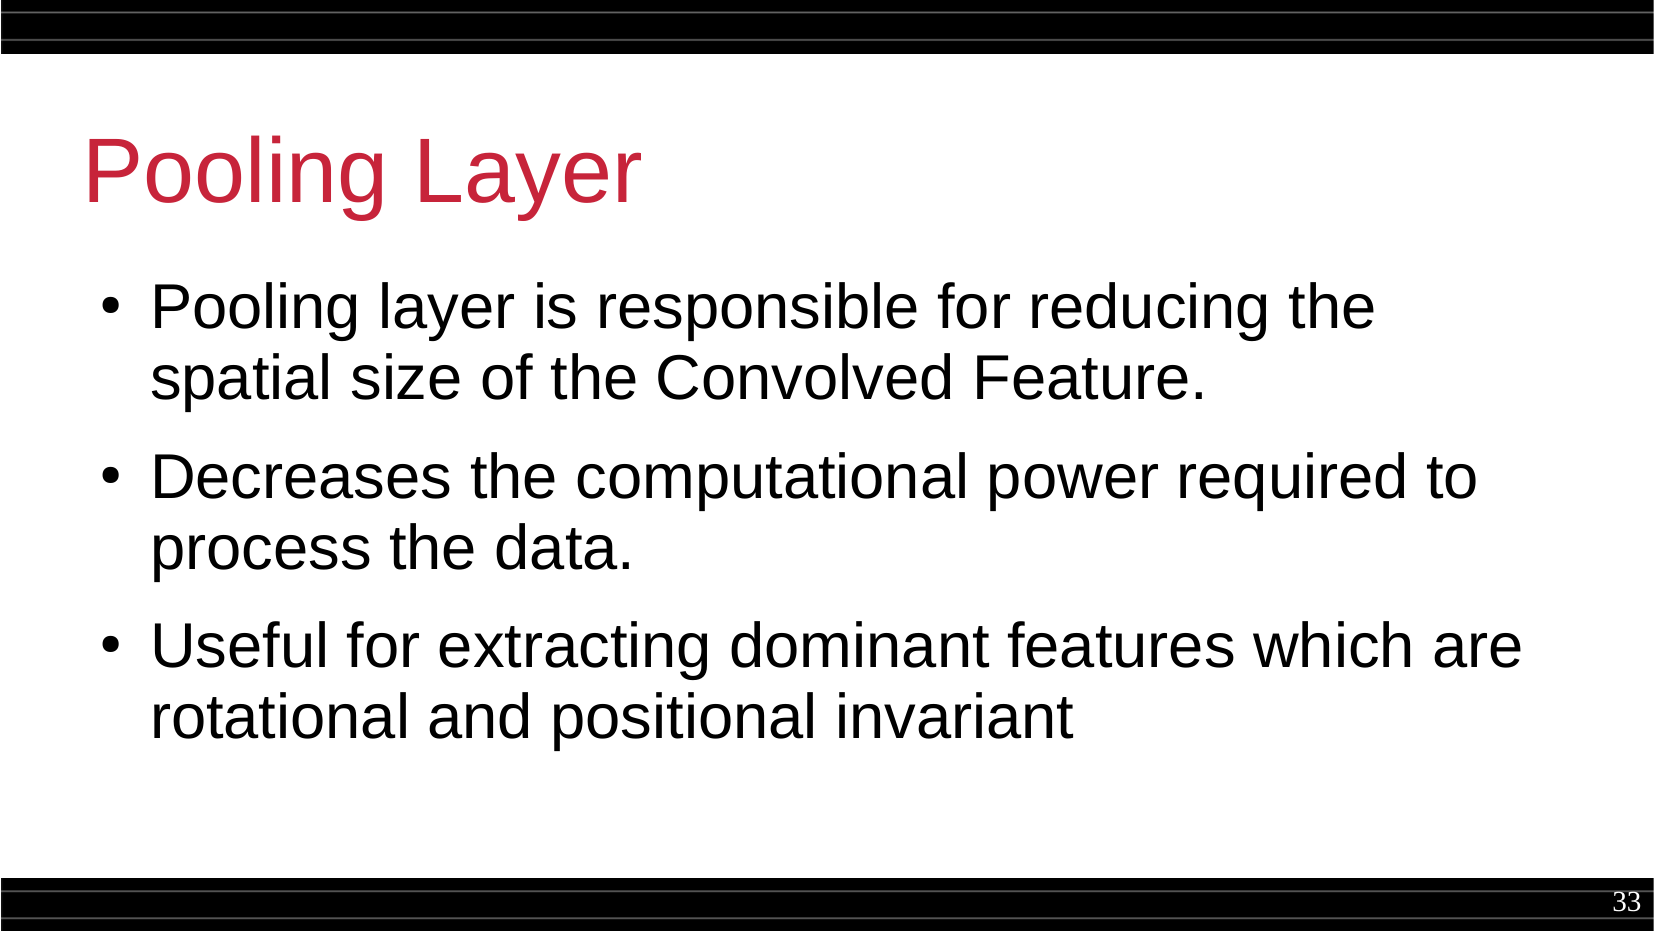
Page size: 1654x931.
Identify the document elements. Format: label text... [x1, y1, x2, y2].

picture [1, 878, 1654, 931]
picture [1, 0, 1654, 54]
list Pooling layer is responsible for reducing the spatial size of the Convolved Feature. Decreases the computational power required to process the data. Useful for extracting dominant features which are rotational and positional invariant [82, 271, 1571, 758]
title Pooling Layer [82, 92, 1571, 249]
